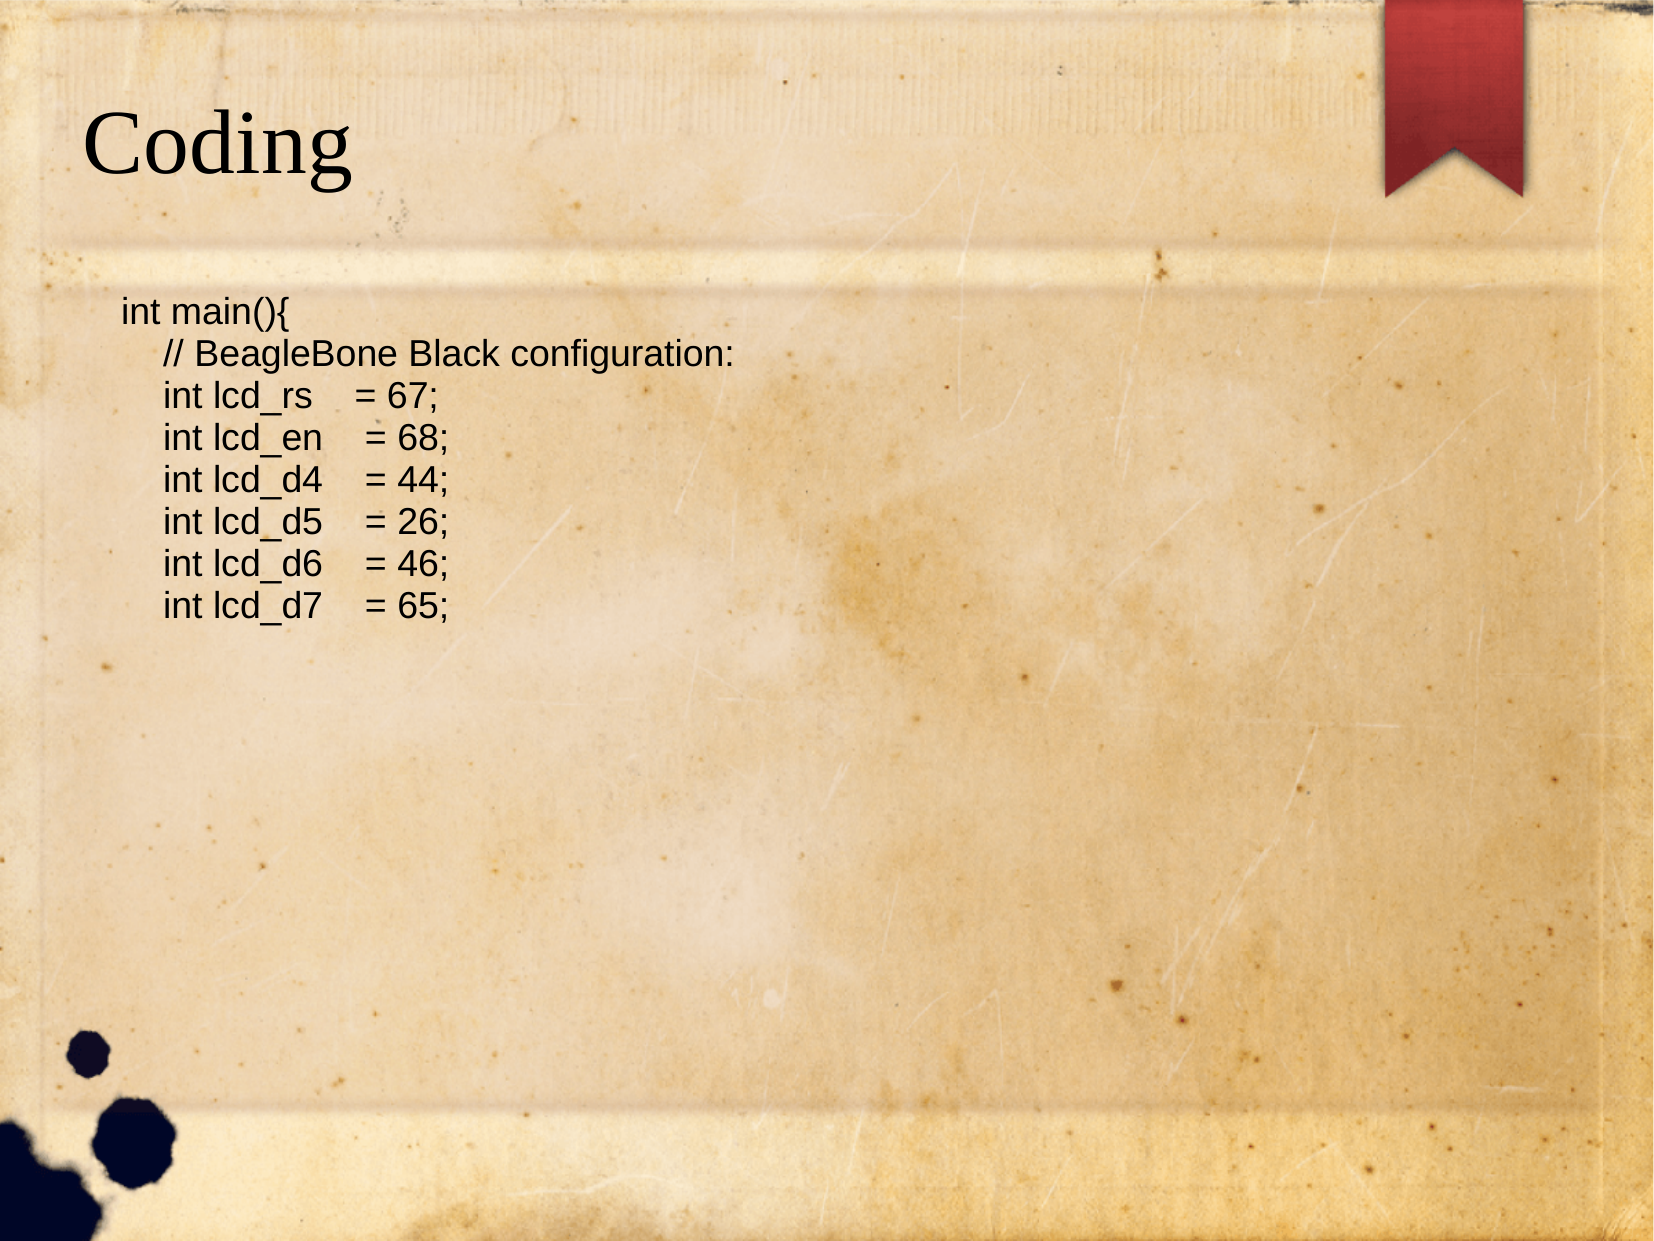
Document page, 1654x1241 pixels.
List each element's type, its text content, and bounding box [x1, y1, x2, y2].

title Coding [82, 49, 1347, 237]
picture [0, 0, 1654, 1241]
text_box int main(){ // BeagleBone Black configuration: int lcd_rs = 67; int lcd_en = 68; int lcd_d4 = 44; int lcd_d5 = 26; int lcd_d6 = 46; int lcd_d7 = 65; [106, 283, 1185, 848]
